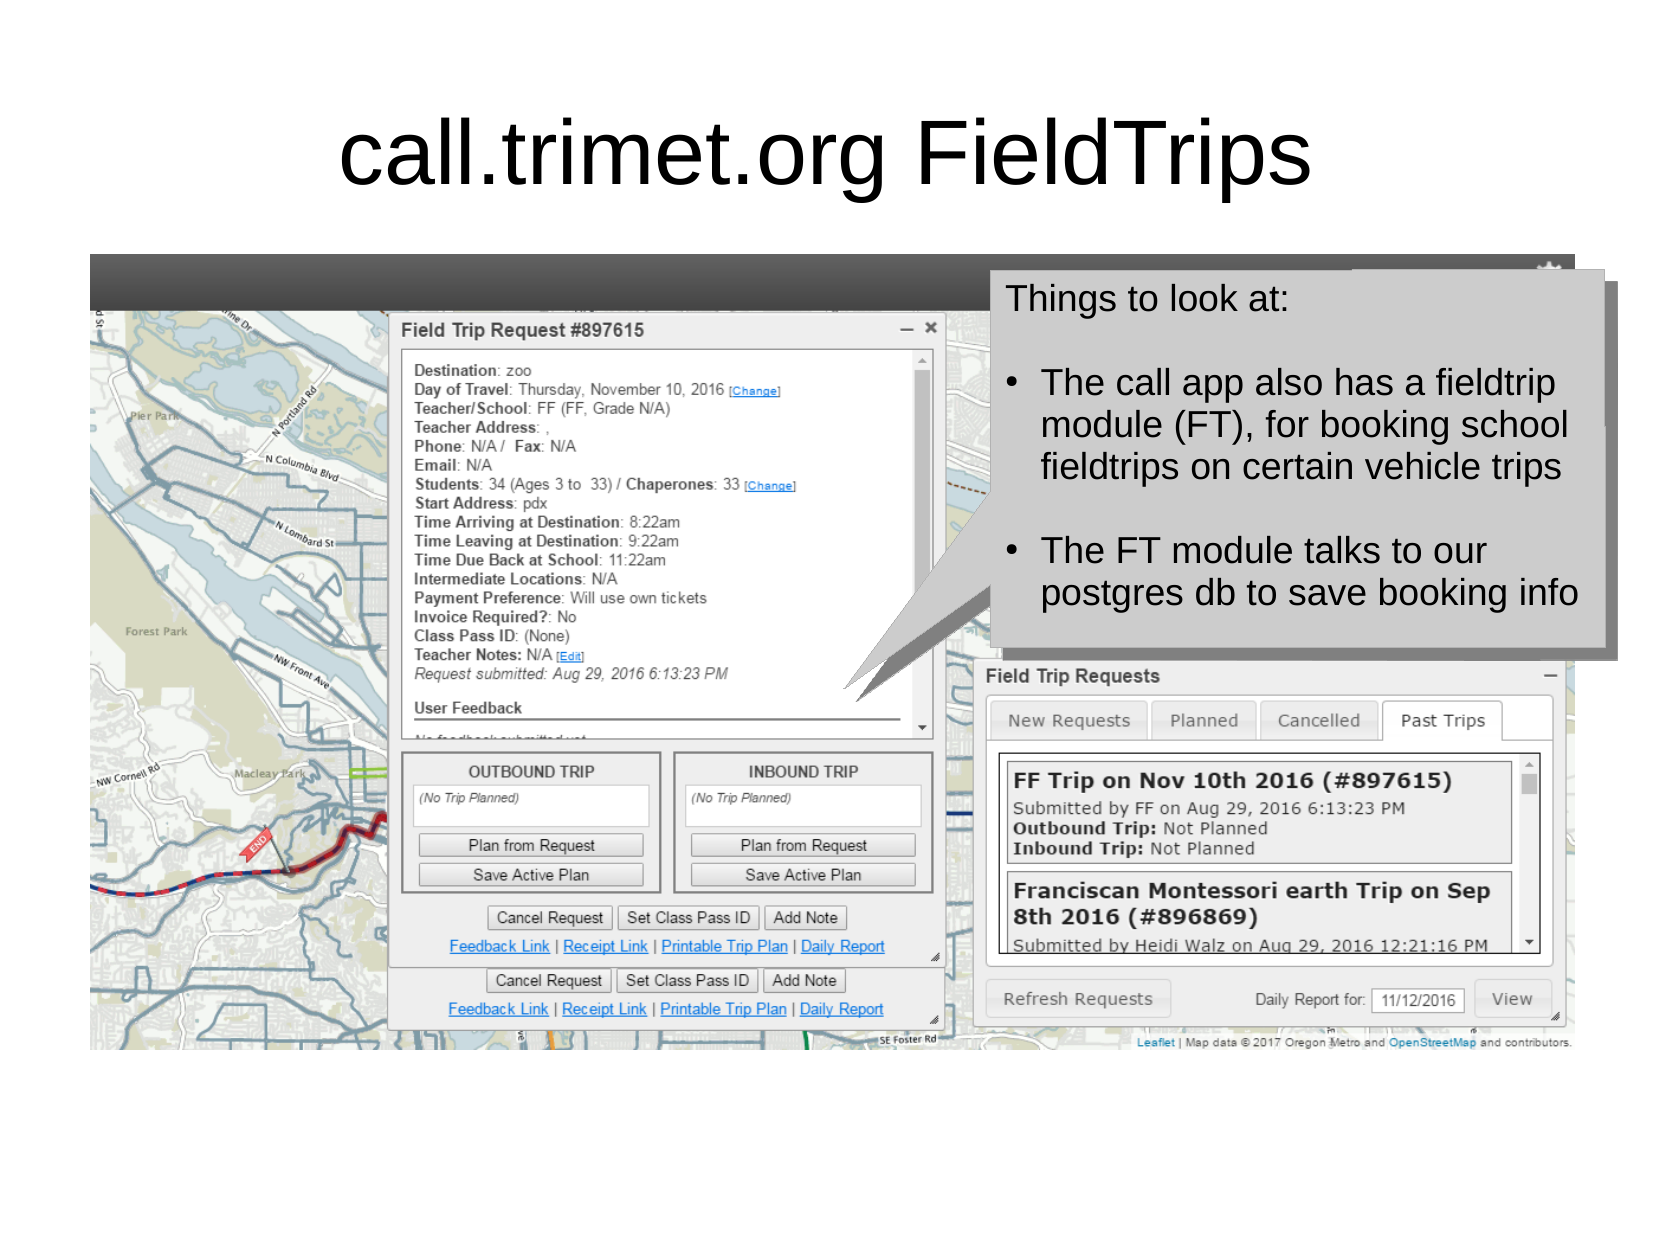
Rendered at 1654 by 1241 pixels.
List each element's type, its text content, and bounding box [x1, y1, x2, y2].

picture [90, 254, 1575, 1051]
title call.trimet.org FieldTrips [82, 49, 1571, 257]
text_box Things to look at: The call app also has a fieldtrip module (FT), for booking school fieldtrips on certain vehicle trips The FT module talks to our postgres db to save booking info [843, 269, 1606, 689]
